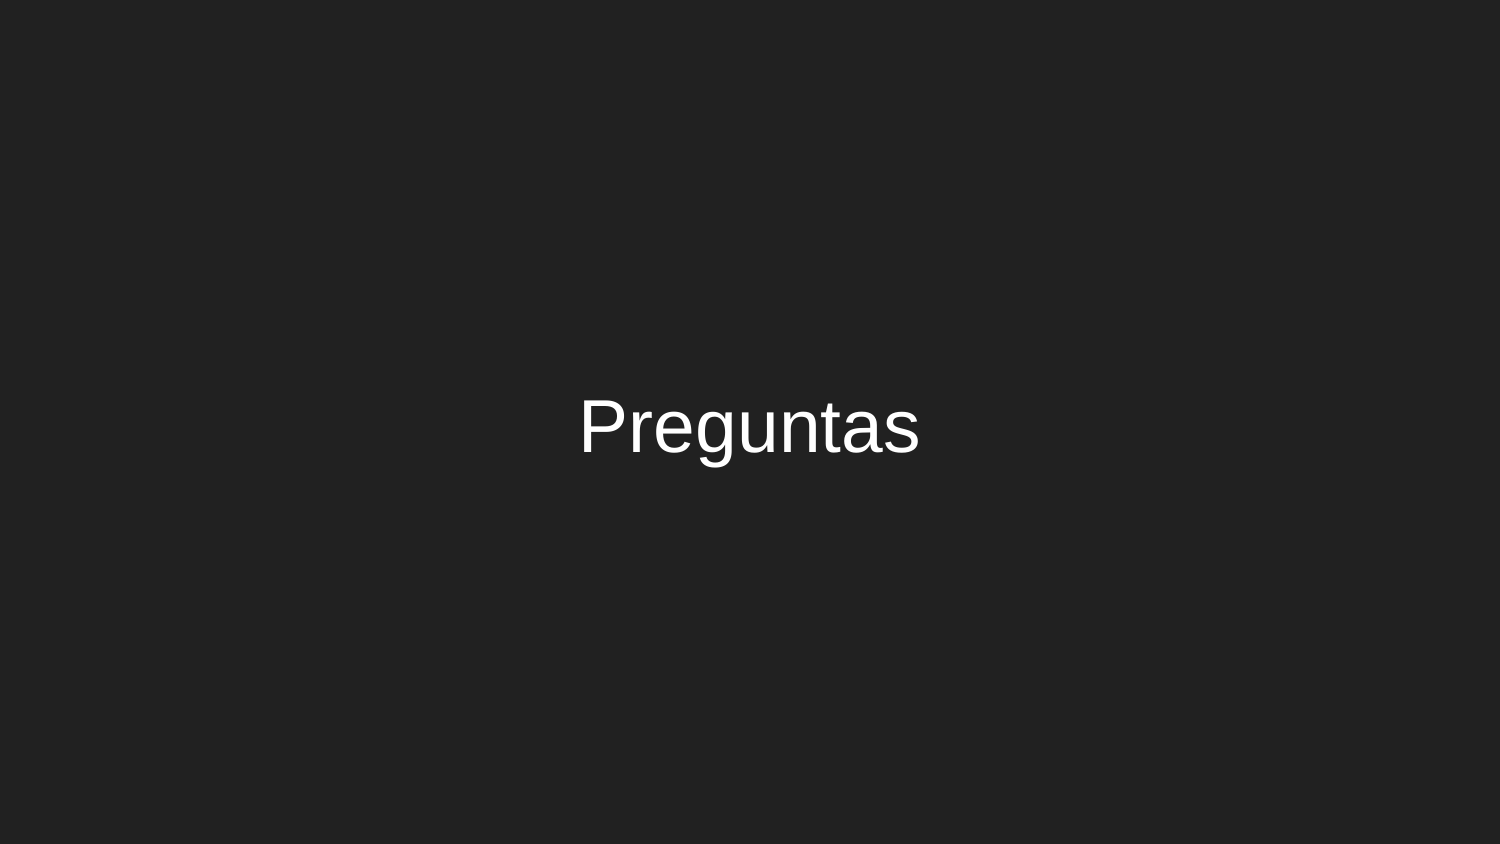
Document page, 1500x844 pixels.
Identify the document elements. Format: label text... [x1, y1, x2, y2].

title Preguntas [51, 72, 1449, 772]
